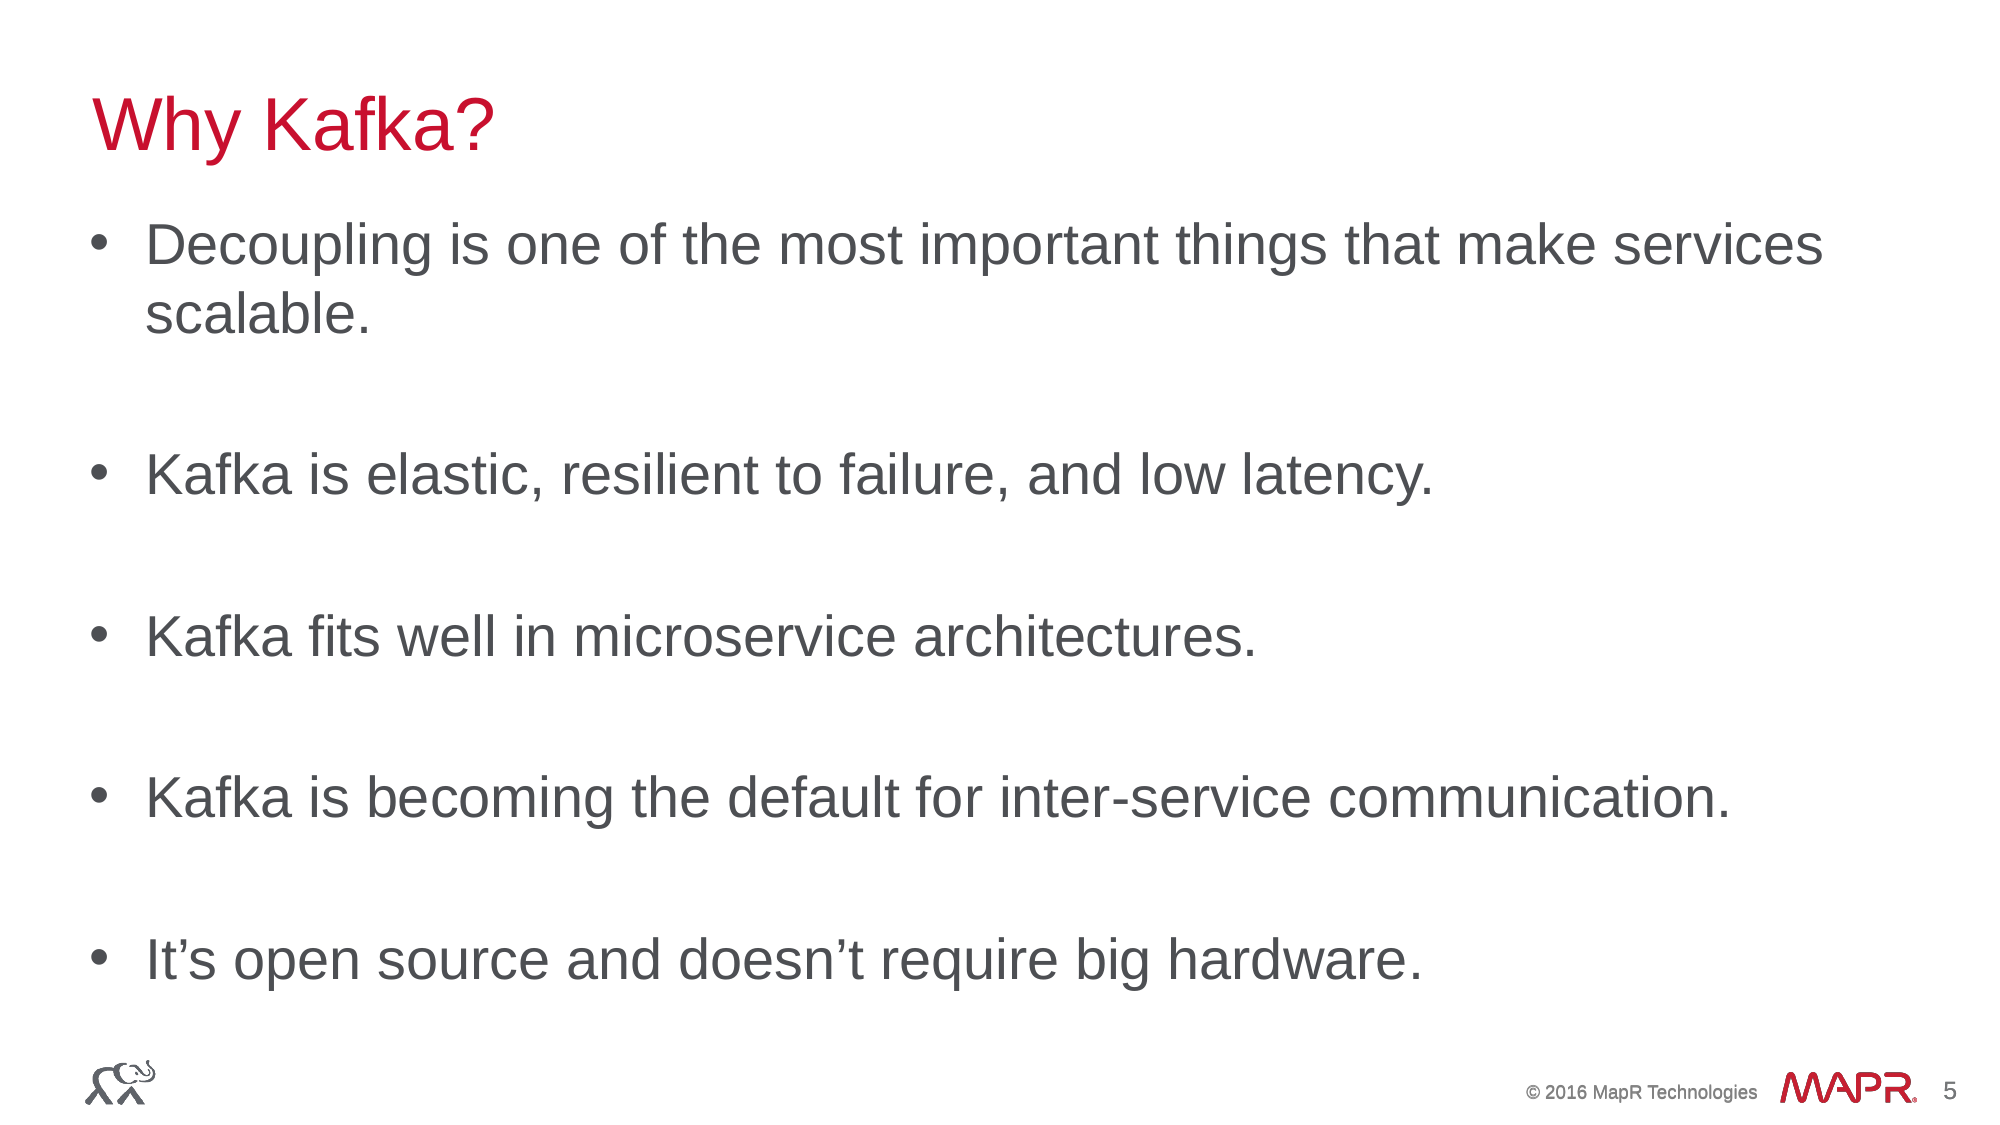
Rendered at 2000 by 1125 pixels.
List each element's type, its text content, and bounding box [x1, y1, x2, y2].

picture [75, 1038, 167, 1125]
list Decoupling is one of the most important things that make services scalable. Kafka is elastic, resilient to failure, and low latency. Kafka fits well in microservice architectures. Kafka is becoming the default for inter-service communication. It’s open source and doesn’t require big hardware. [69, 196, 1869, 1005]
title Why Kafka? [72, 45, 1872, 197]
